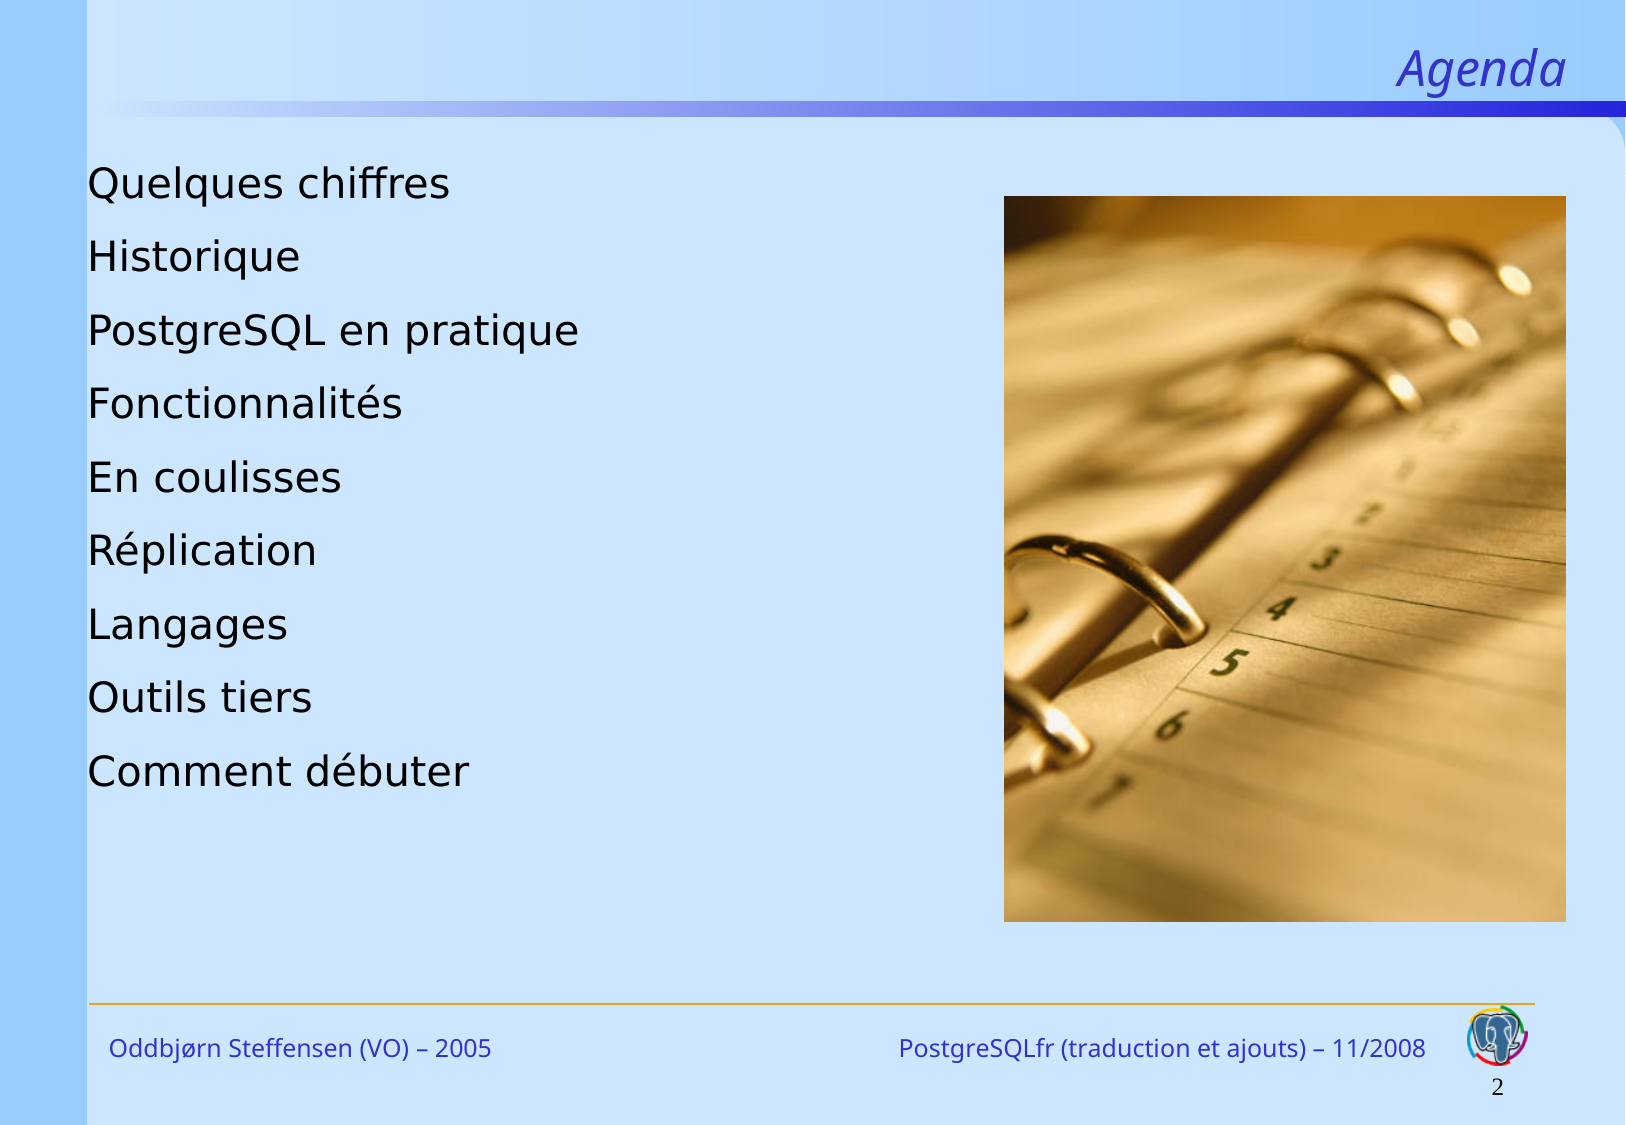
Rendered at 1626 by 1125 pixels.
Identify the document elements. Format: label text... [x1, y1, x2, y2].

picture [1004, 196, 1566, 922]
list Quelques chiffres Historique PostgreSQL en pratique Fonctionnalités En coulisses Réplication Langages Outils tiers Comment débuter [86, 159, 1520, 965]
picture [1467, 1005, 1528, 1066]
title Agenda [172, 0, 1567, 134]
